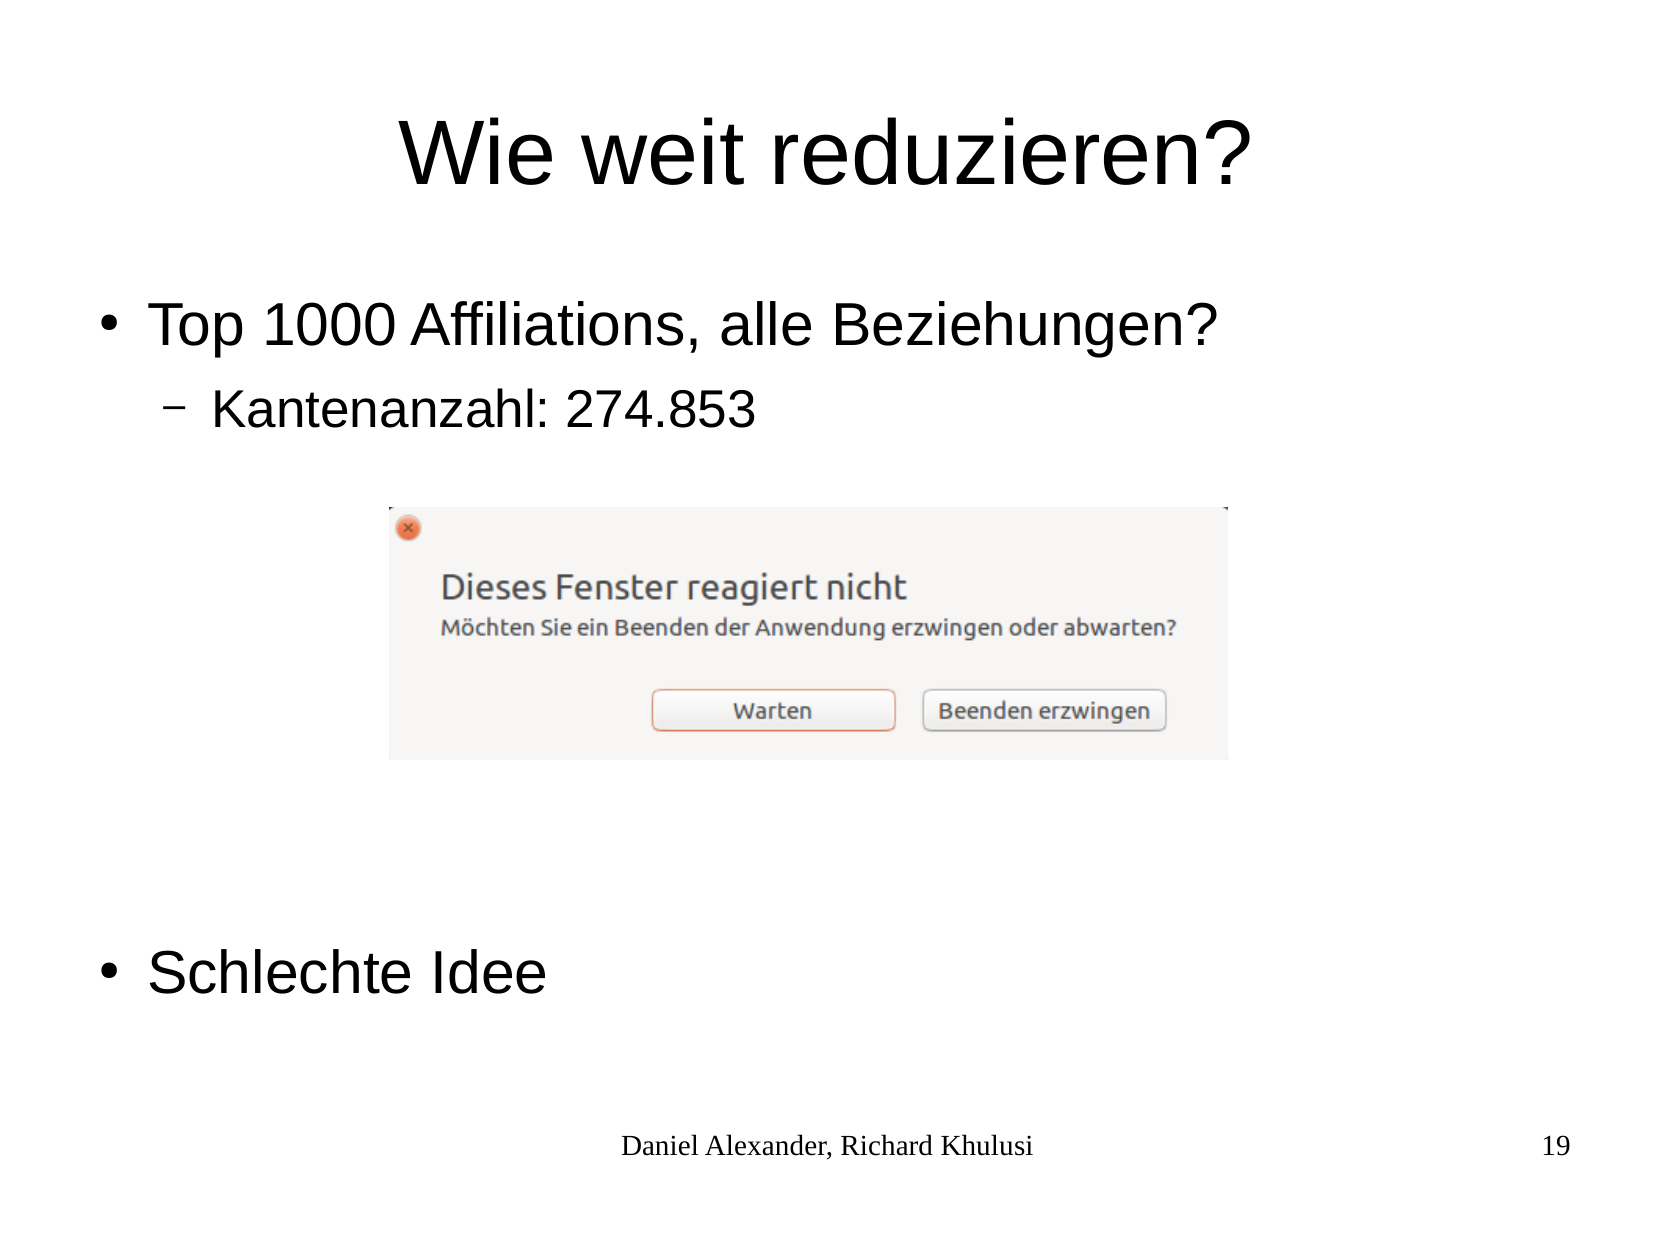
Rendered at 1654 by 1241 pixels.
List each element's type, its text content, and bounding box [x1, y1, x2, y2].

picture [389, 507, 1228, 760]
title Wie weit reduzieren? [82, 49, 1571, 257]
list Top 1000 Affiliations, alle Beziehungen? Kantenanzahl: 274.853 Schlechte Idee [82, 290, 1571, 1010]
